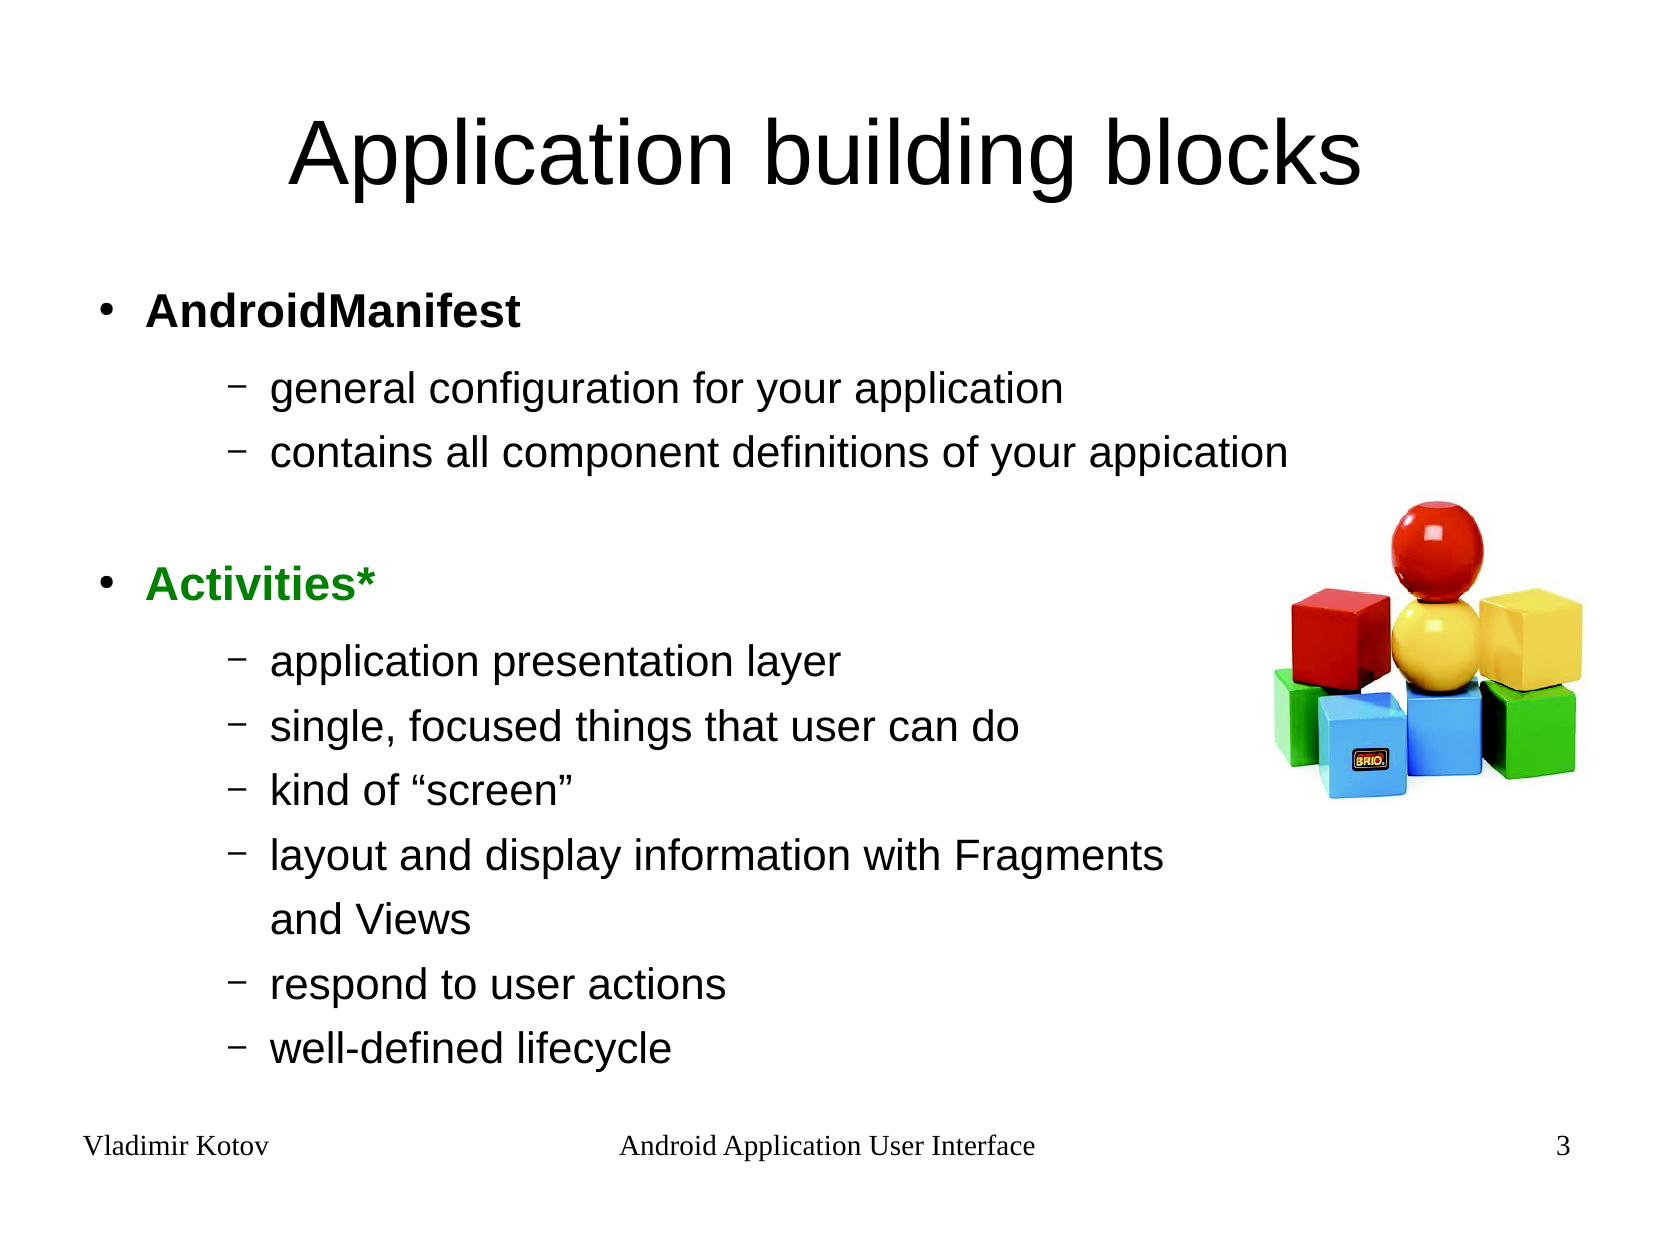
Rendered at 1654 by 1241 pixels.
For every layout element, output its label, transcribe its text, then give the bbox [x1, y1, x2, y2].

title Application building blocks [82, 56, 1571, 250]
picture [1208, 483, 1624, 815]
list AndroidManifest general configuration for your application contains all component definitions of your appication Activities* application presentation layer single, focused things that user can do kind of “screen” layout and display information with Fragments and Views respond to user actions well-defined lifecycle [82, 284, 1293, 1103]
